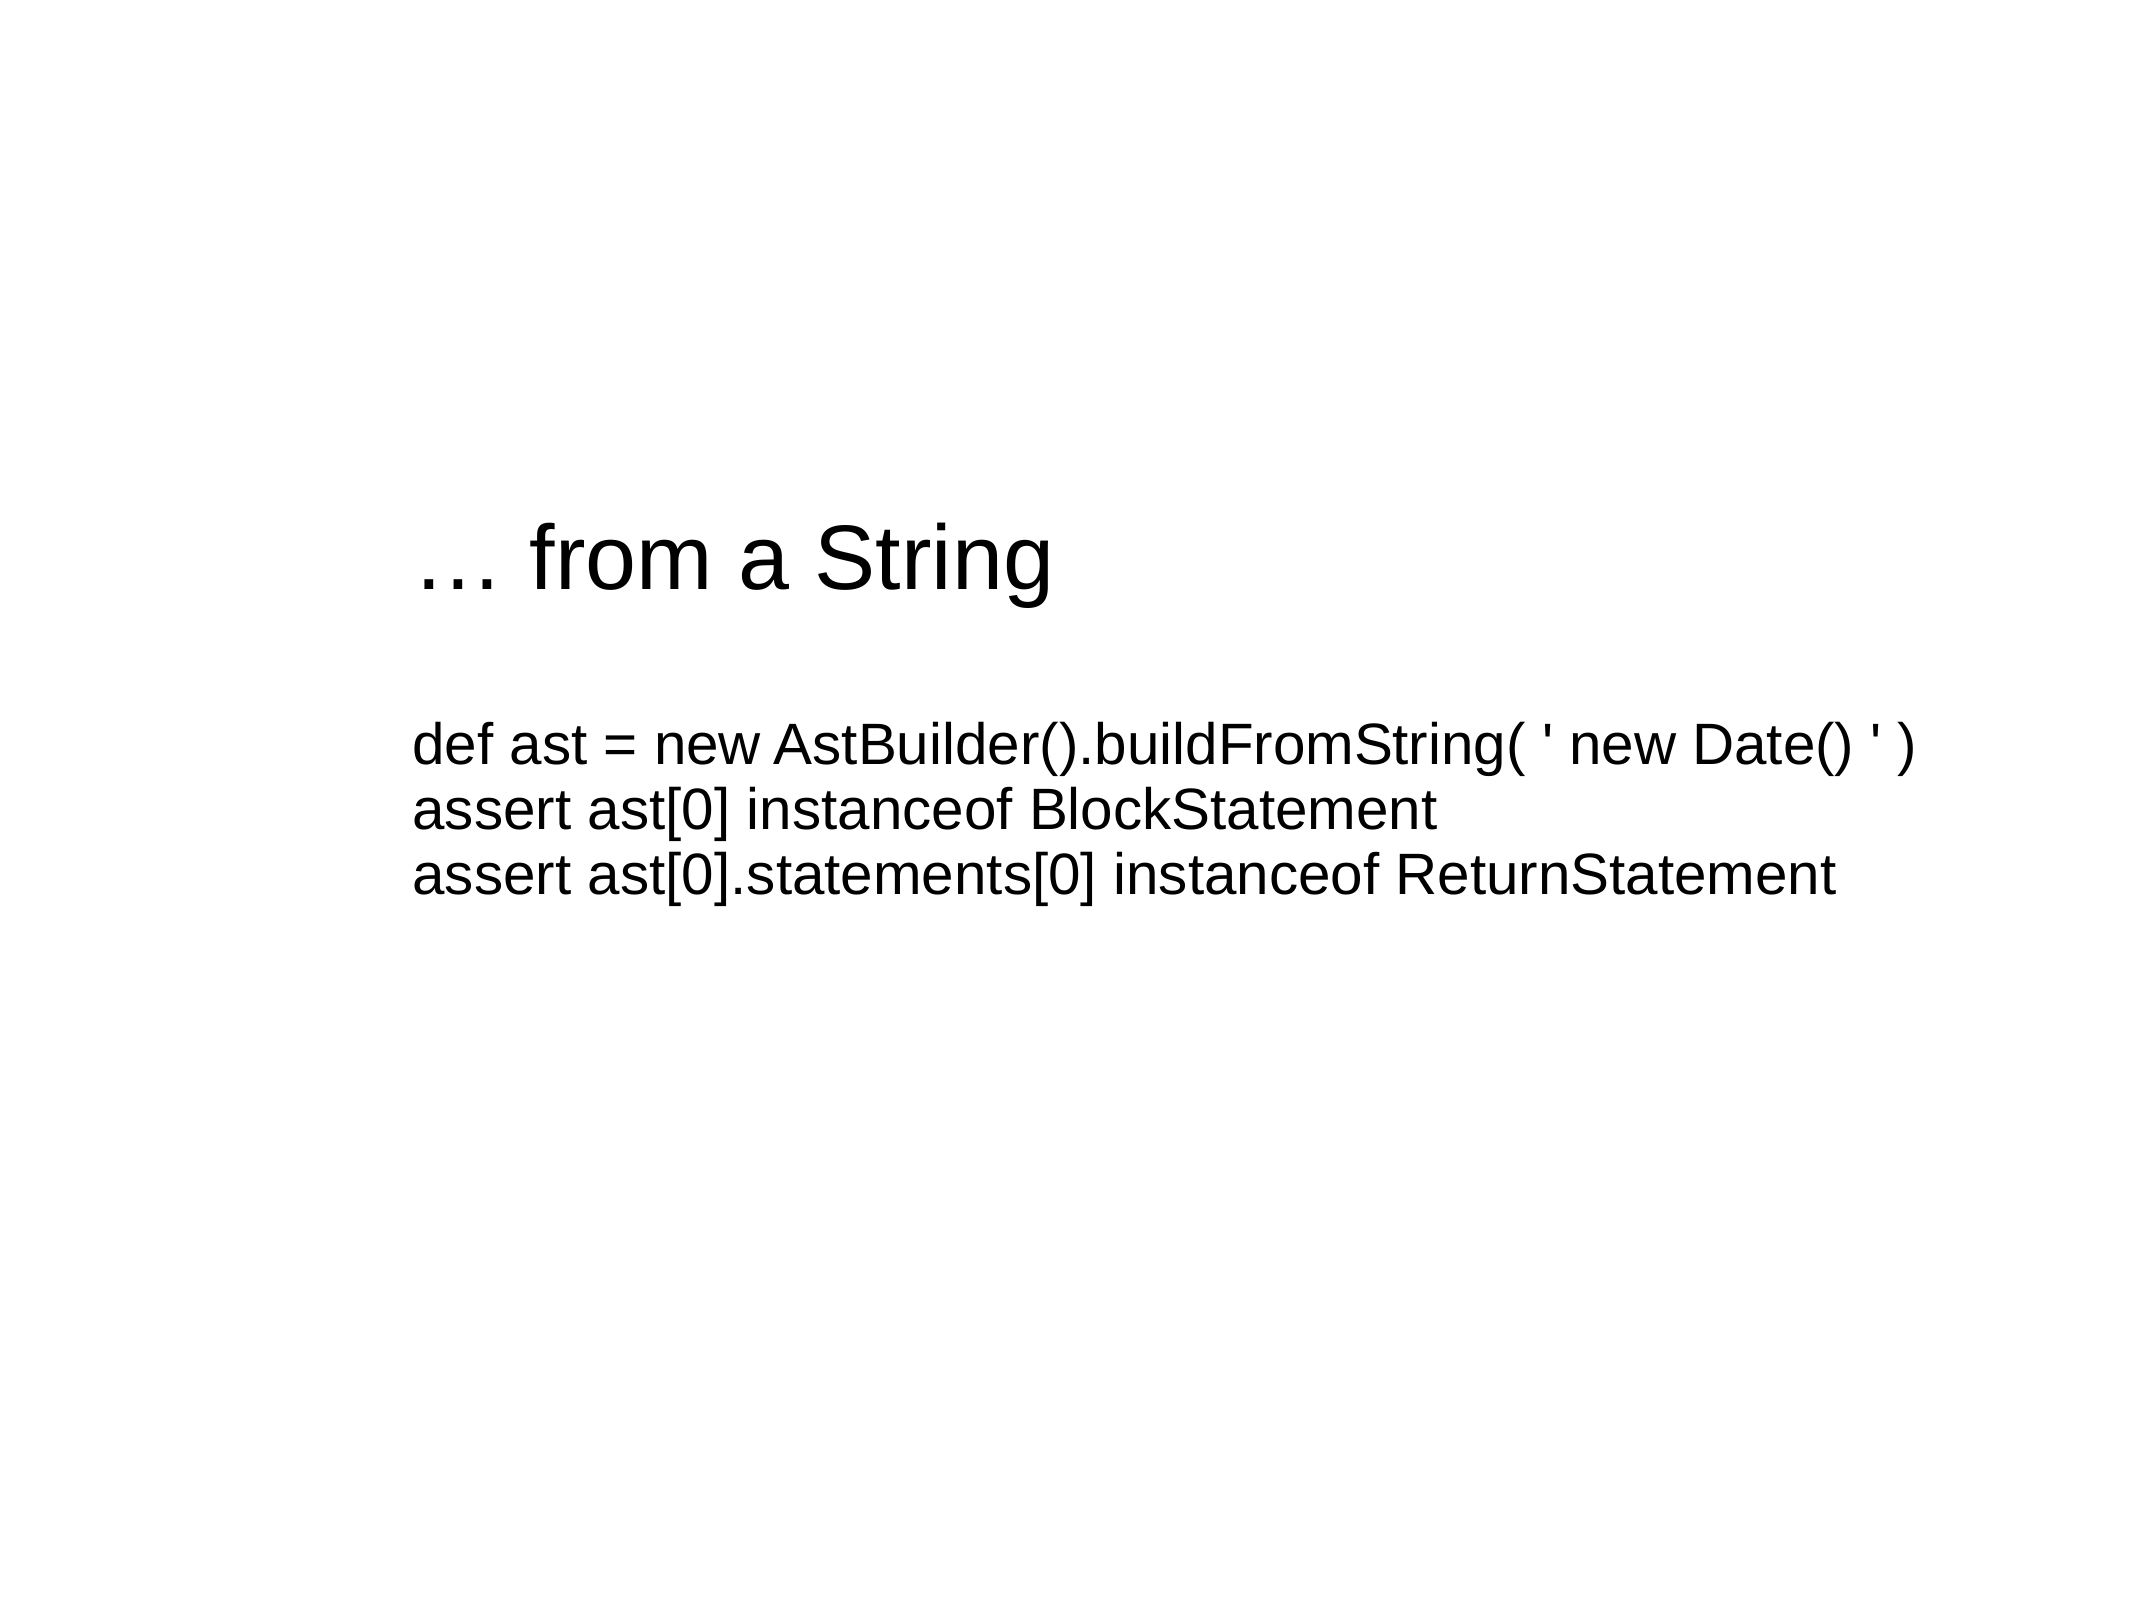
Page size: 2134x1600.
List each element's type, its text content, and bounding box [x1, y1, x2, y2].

text_box … from a String def ast = new AstBuilder().buildFromString( ' new Date() ' ) assert ast[0] instanceof BlockStatement assert ast[0].statements[0] instanceof ReturnStatement [412, 506, 2125, 1528]
